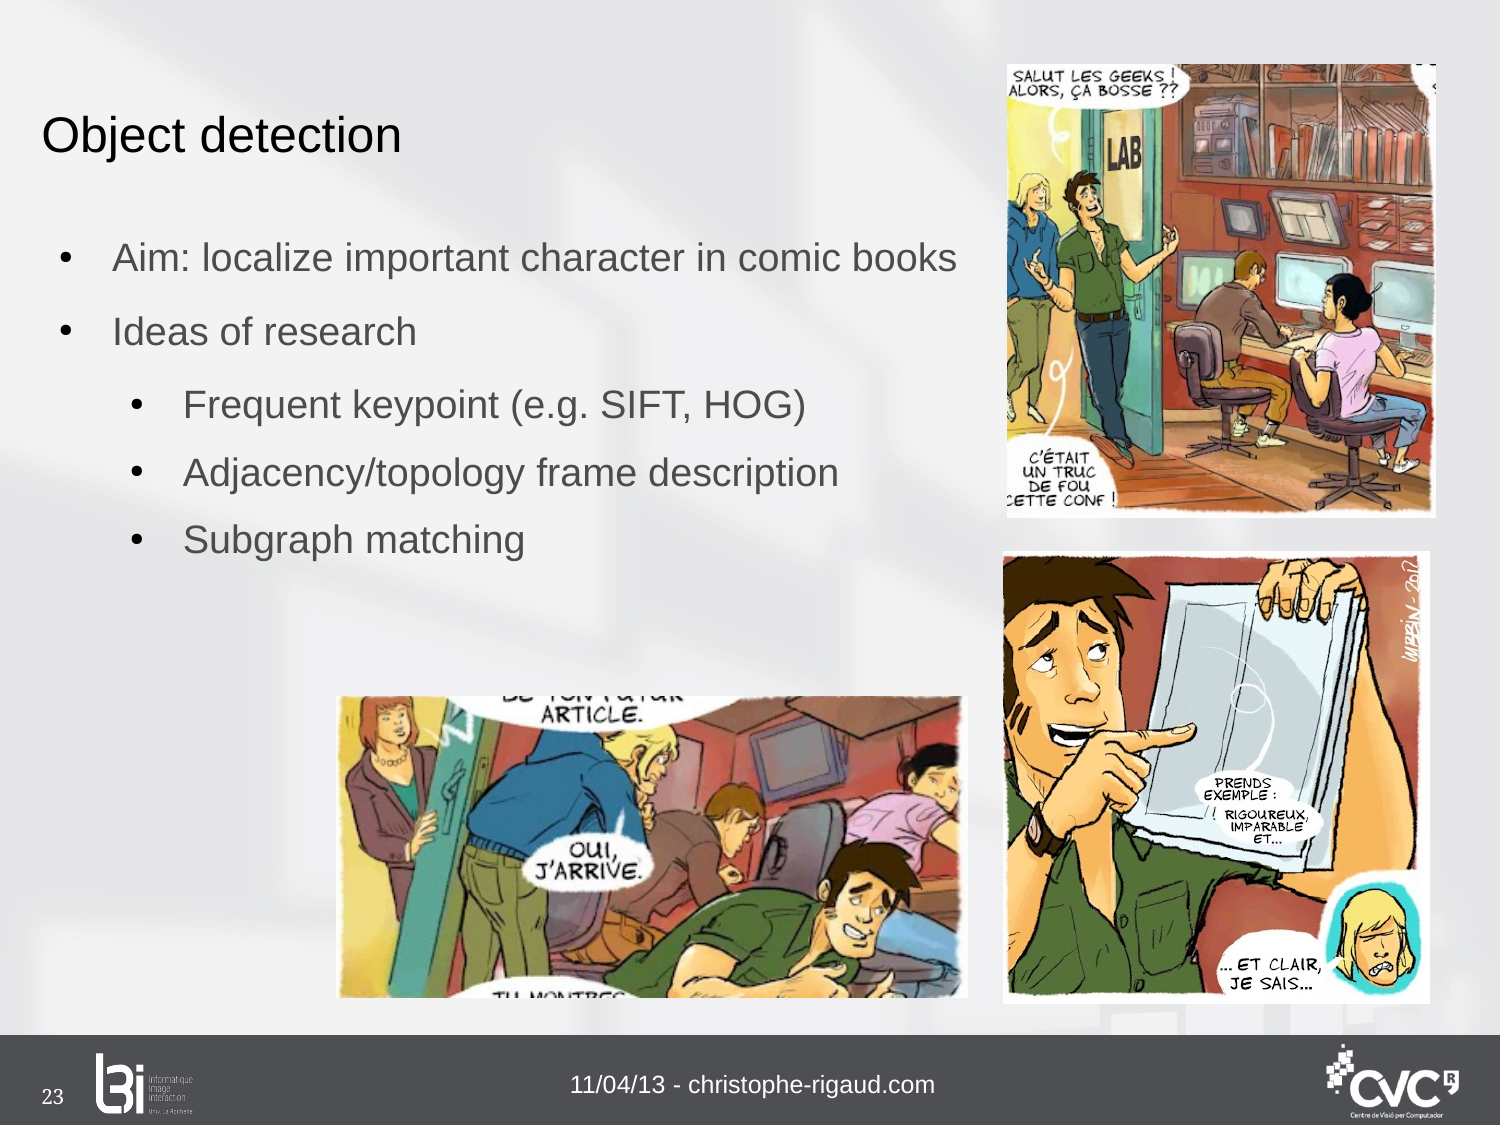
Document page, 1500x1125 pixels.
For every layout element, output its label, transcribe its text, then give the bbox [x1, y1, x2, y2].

list Aim: localize important character in comic books Ideas of research Frequent keypoint (e.g. SIFT, HOG) Adjacency/topology frame description Subgraph matching [41, 235, 1459, 1004]
text_box 11/04/13 - christophe-rigaud.com [59, 1063, 1447, 1106]
title Object detection [41, 41, 1459, 229]
picture [0, 0, 1500, 1125]
